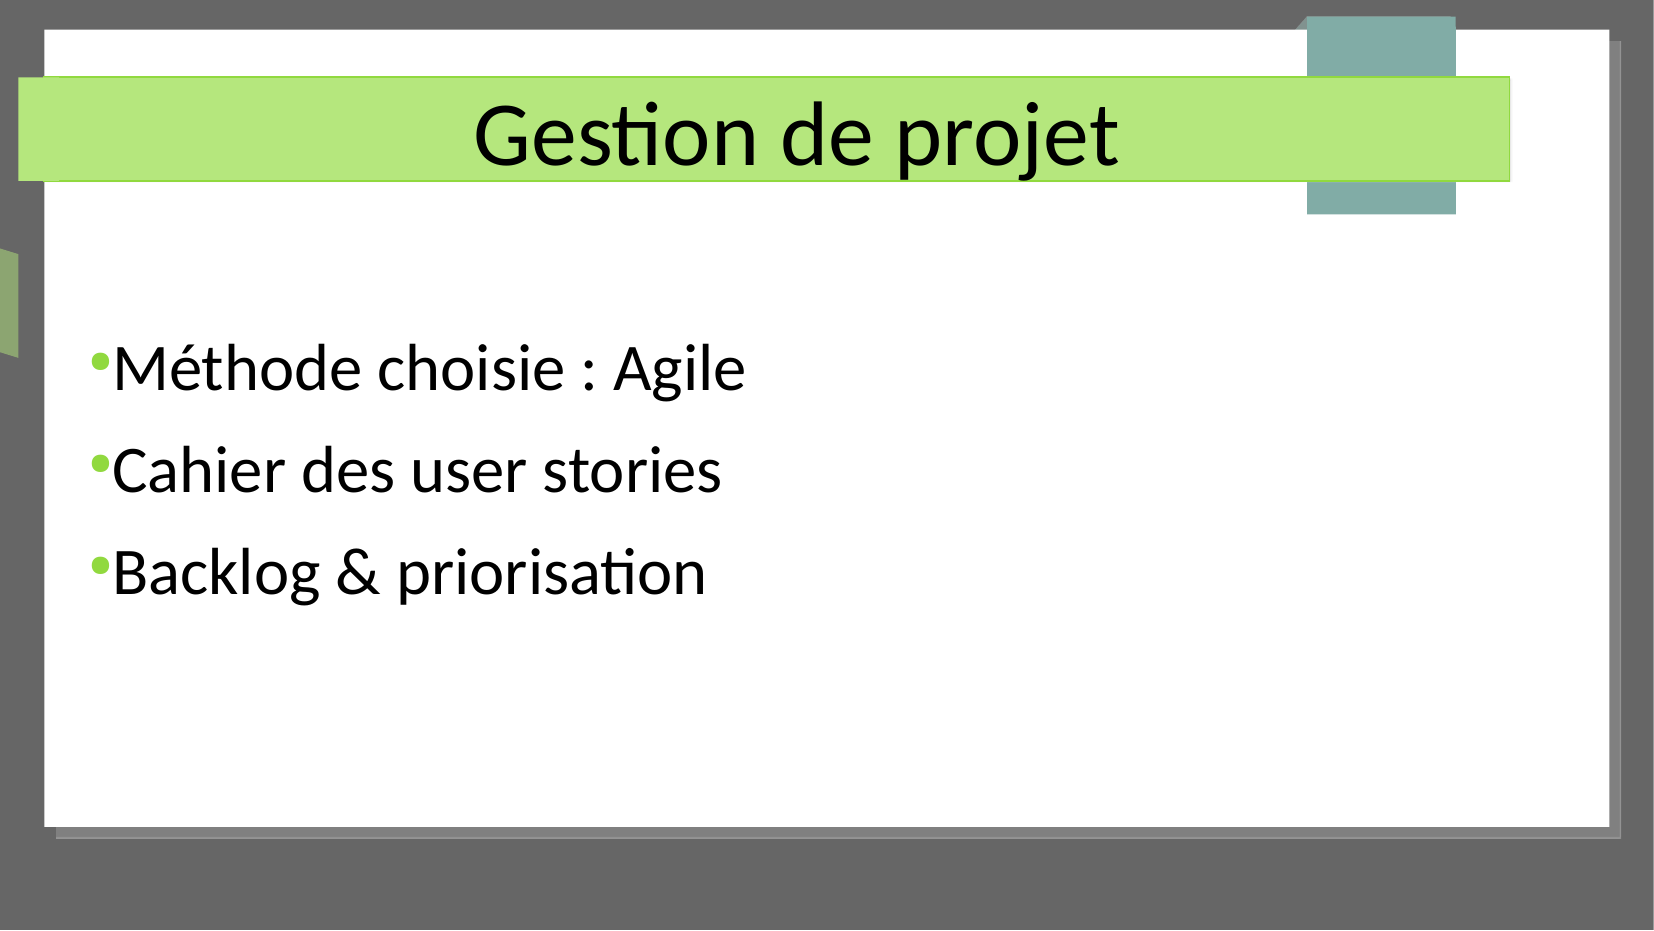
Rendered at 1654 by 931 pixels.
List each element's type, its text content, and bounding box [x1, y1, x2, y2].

list Méthode choisie : Agile Cahier des user stories Backlog & priorisation [88, 221, 1565, 813]
title Gestion de projet [88, 73, 1506, 178]
